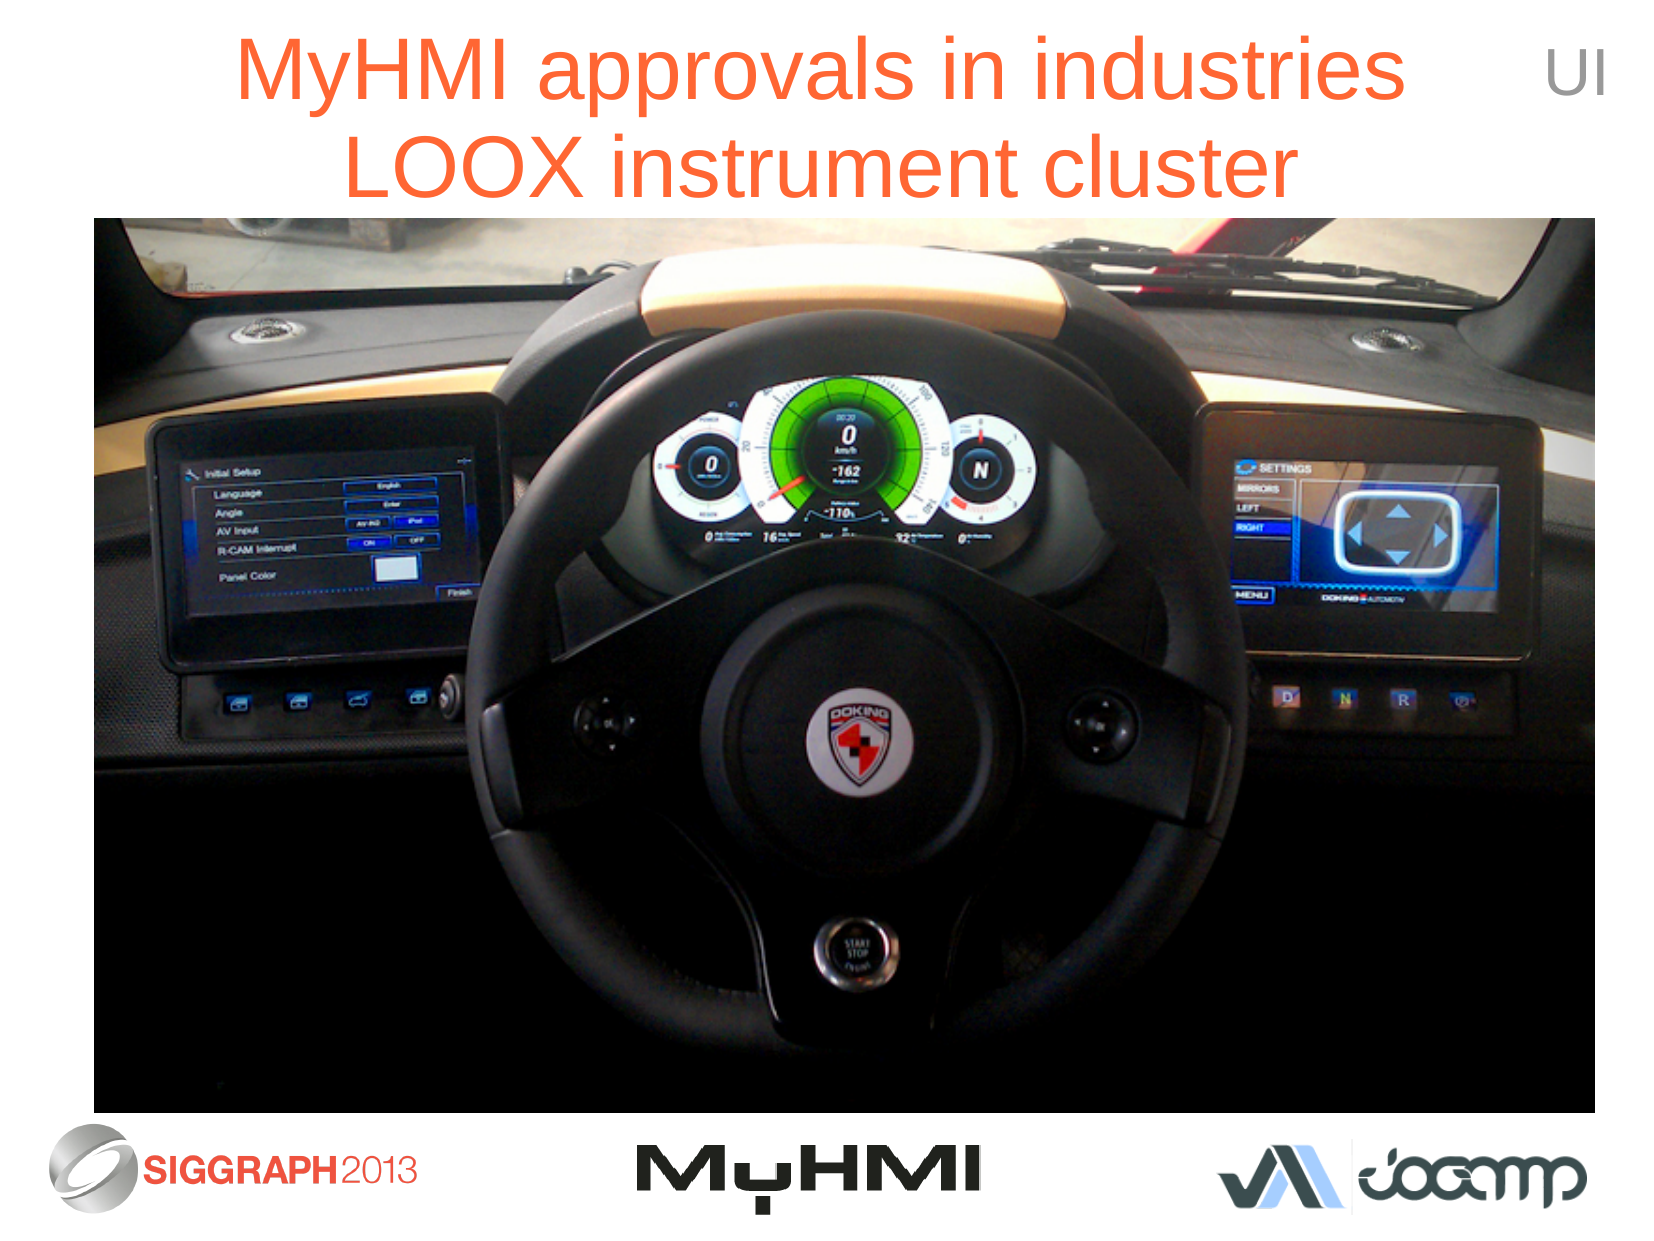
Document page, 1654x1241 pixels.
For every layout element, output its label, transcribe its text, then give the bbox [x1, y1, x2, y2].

picture [94, 218, 1595, 1113]
text_box UI [1529, 27, 1642, 132]
title MyHMI approvals in industries LOOX instrument cluster [68, 20, 1576, 217]
picture [45, 1122, 421, 1215]
picture [1215, 1139, 1587, 1215]
picture [637, 1145, 981, 1215]
